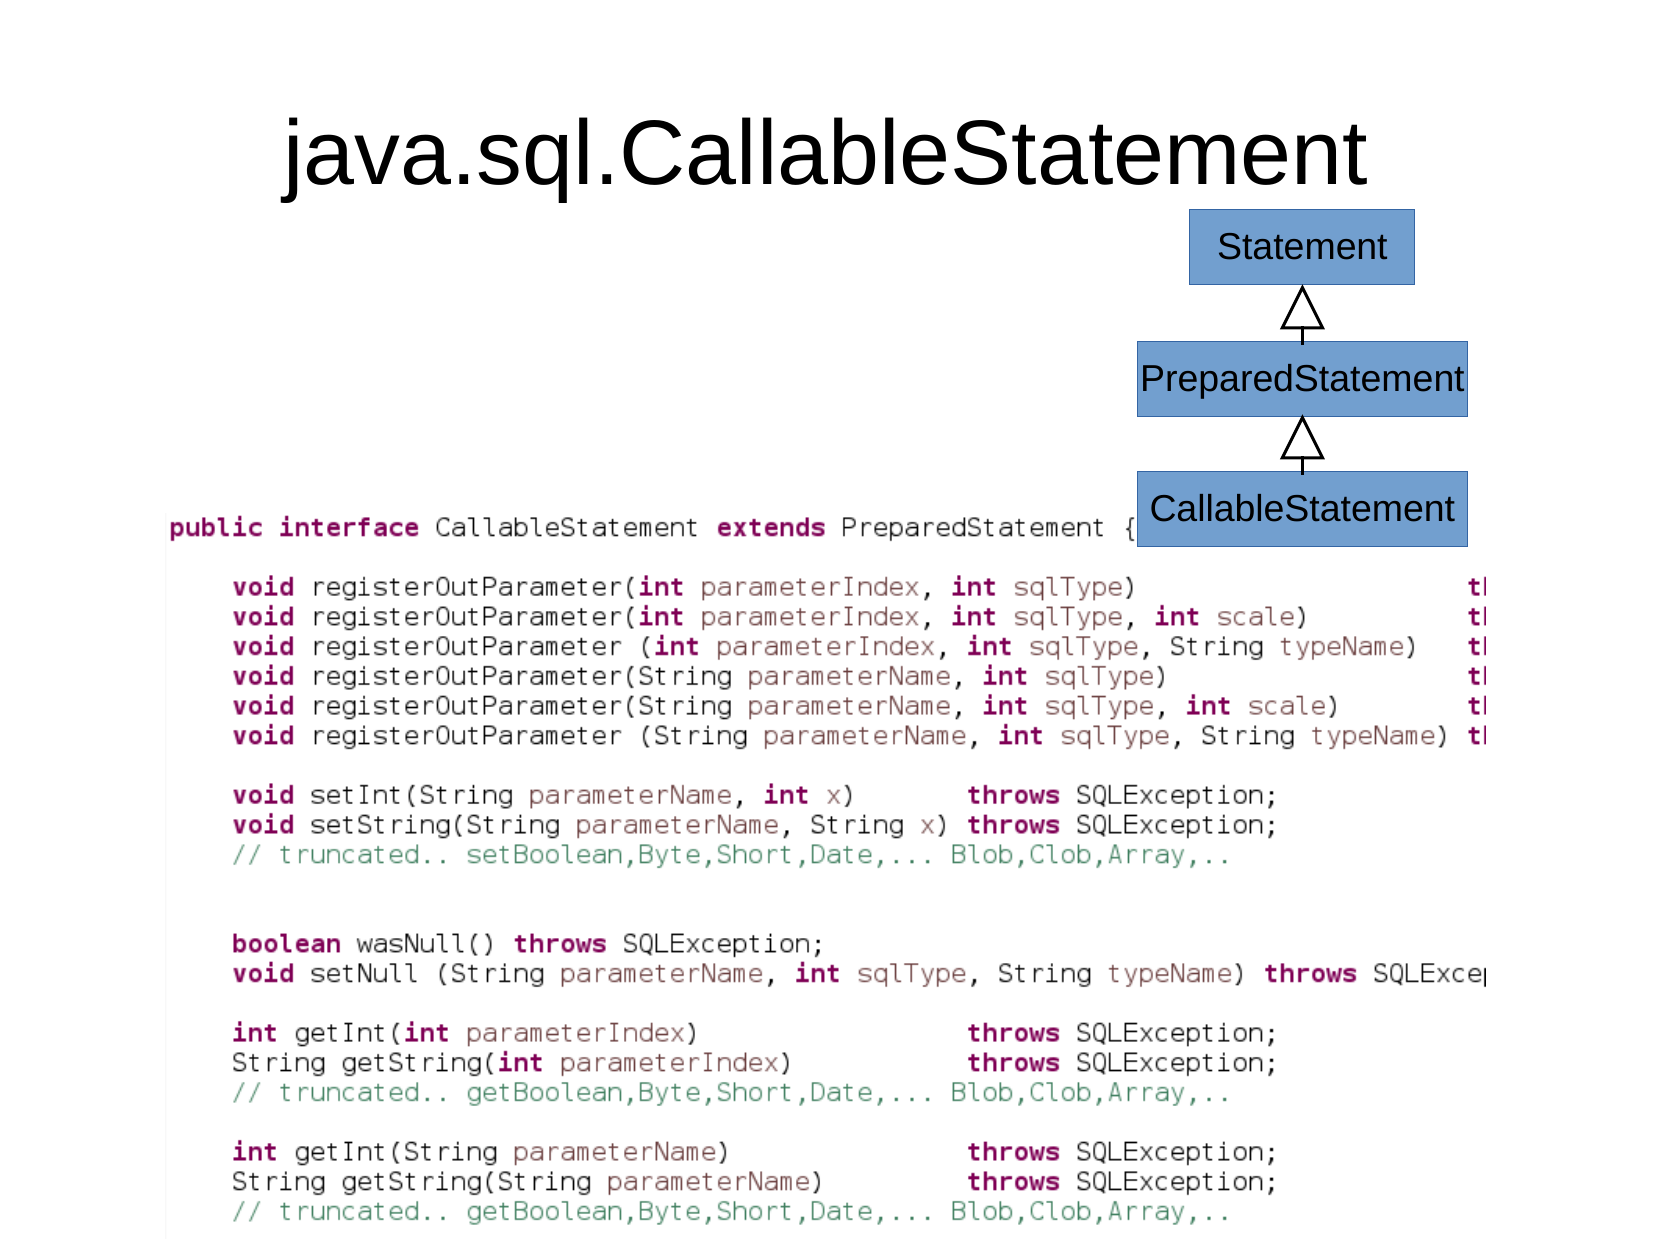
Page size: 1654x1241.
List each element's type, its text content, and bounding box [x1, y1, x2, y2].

text_box PreparedStatement [1137, 341, 1468, 417]
text_box CallableStatement [1137, 471, 1468, 547]
picture [165, 513, 1486, 1239]
text_box Statement [1189, 209, 1415, 285]
title java.sql.CallableStatement [82, 49, 1571, 257]
